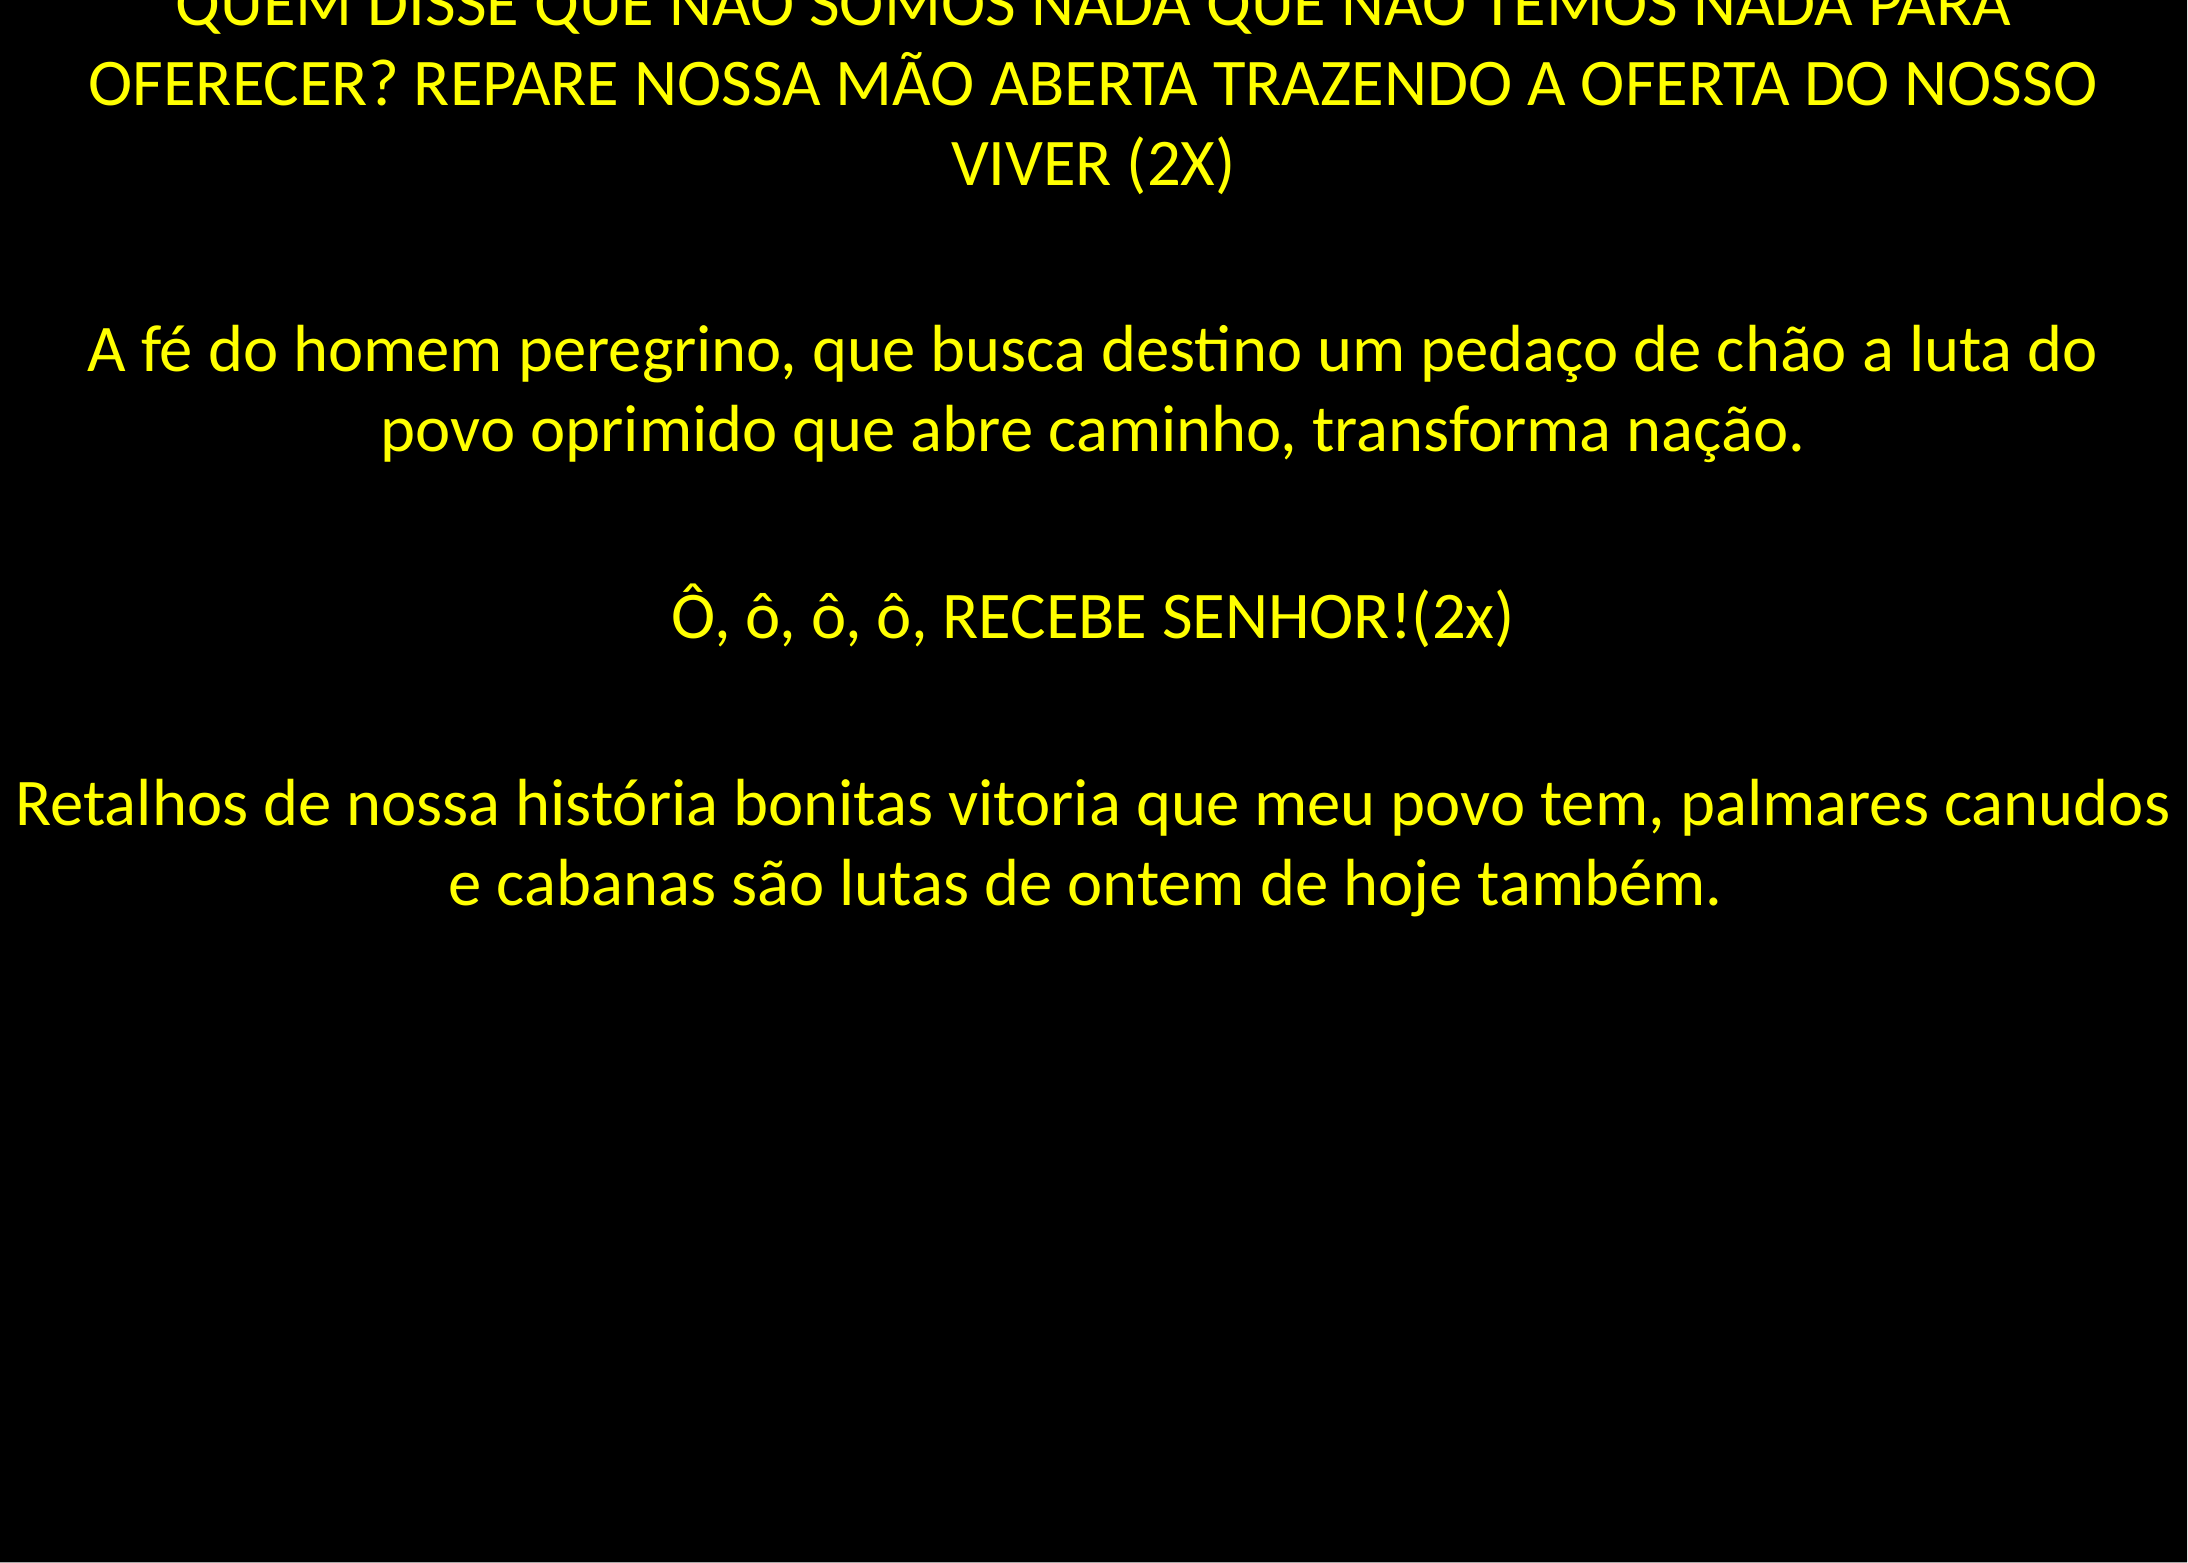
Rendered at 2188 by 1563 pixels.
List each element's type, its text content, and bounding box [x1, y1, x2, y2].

text_box QUEM DISSE QUE NÃO SOMOS NADA QUE NÃO TEMOS NADA PARA OFERECER? REPARE NOSSA MÃO ABERTA TRAZENDO A OFERTA DO NOSSO VIVER (2X) A fé do homem peregrino, que busca destino um pedaço de chão a luta do povo oprimido que abre caminho, transforma nação. Ô, ô, ô, ô, RECEBE SENHOR!(2x) Retalhos de nossa história bonitas vitoria que meu povo tem, palmares canudos e cabanas são lutas de ontem de hoje também. [0, 0, 2188, 1563]
